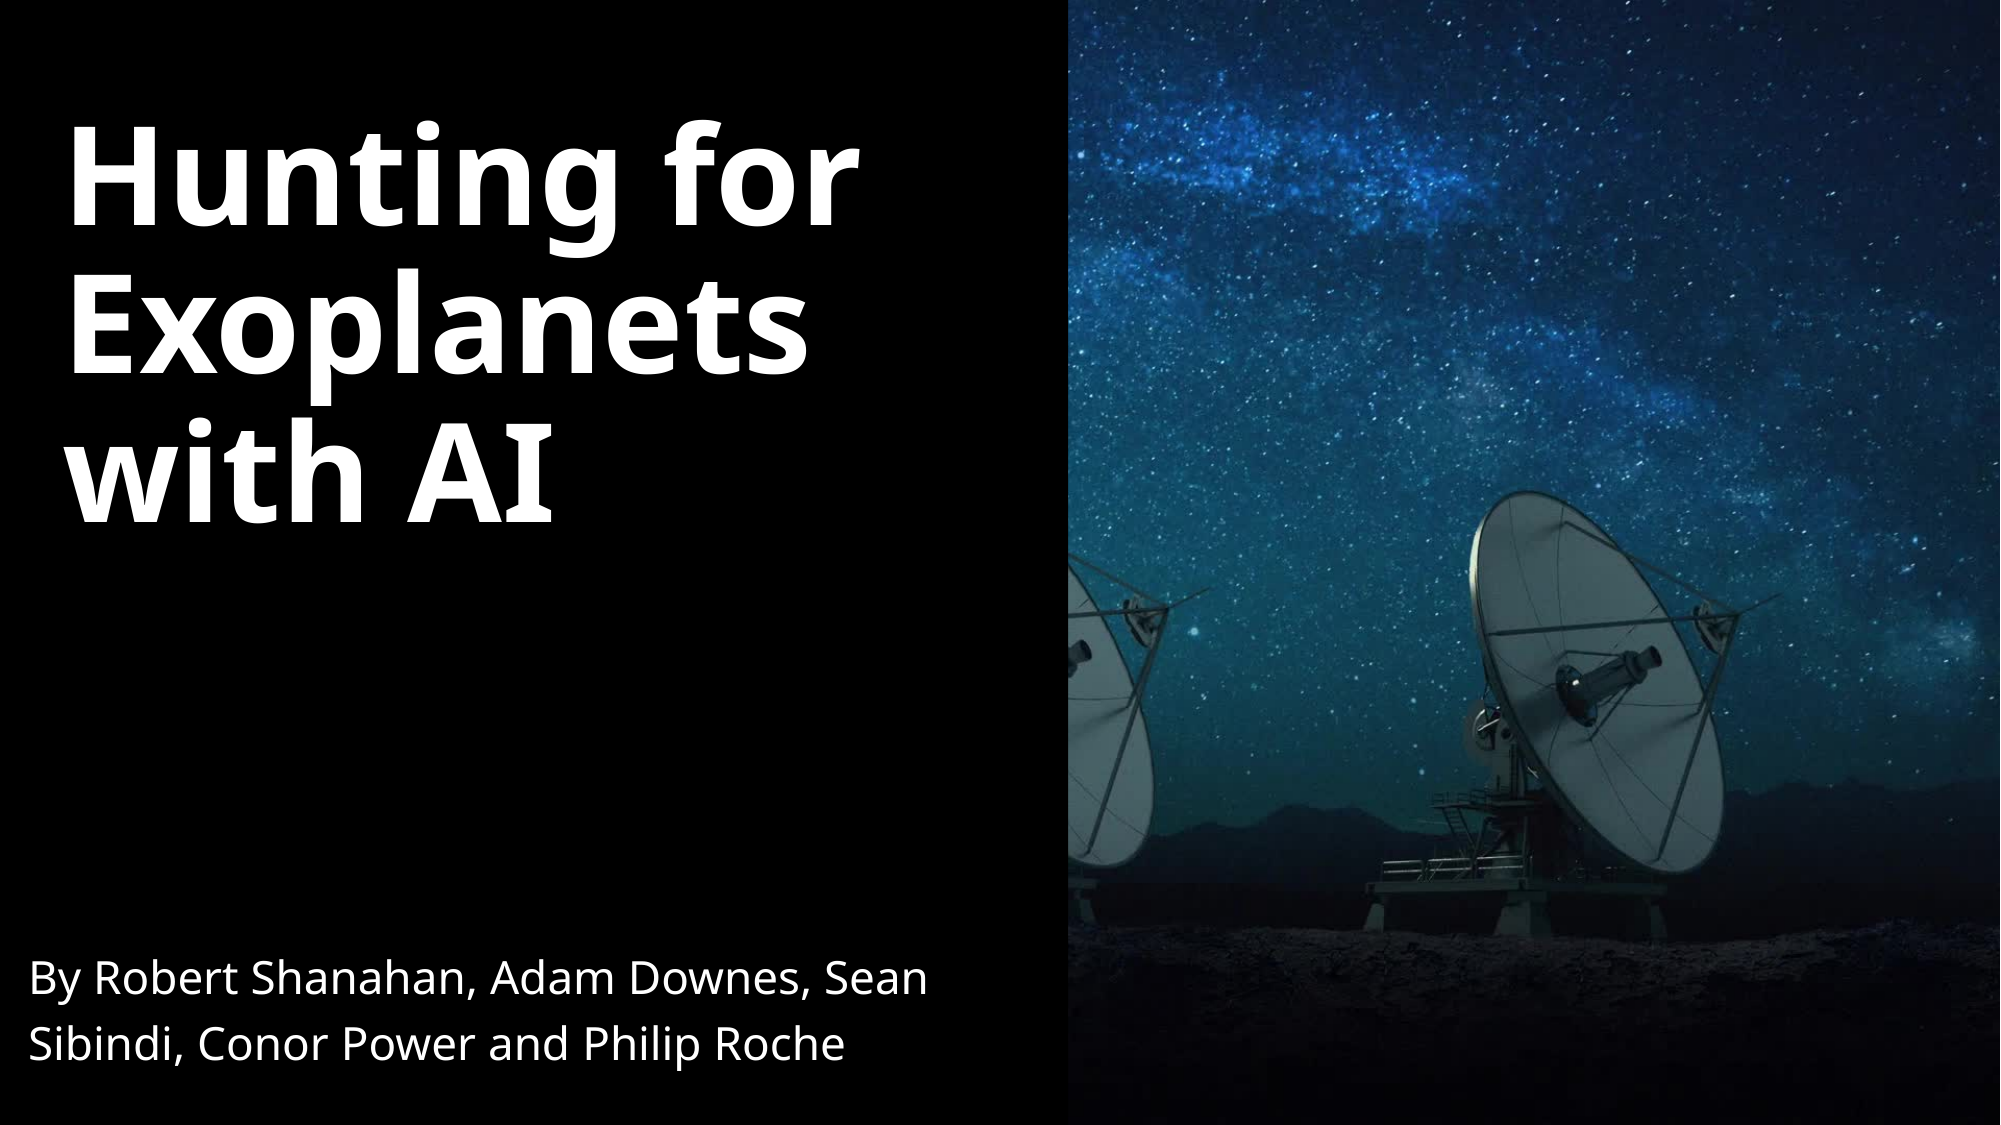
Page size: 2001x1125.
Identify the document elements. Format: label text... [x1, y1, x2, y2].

title Hunting for Exoplanets with AI [47, 98, 974, 704]
subtitle By Robert Shanahan, Adam Downes, Sean Sibindi, Conor Power and Philip Roche [13, 897, 987, 1110]
picture [1068, 0, 2000, 1125]
text_box [0, 0, 1068, 1125]
